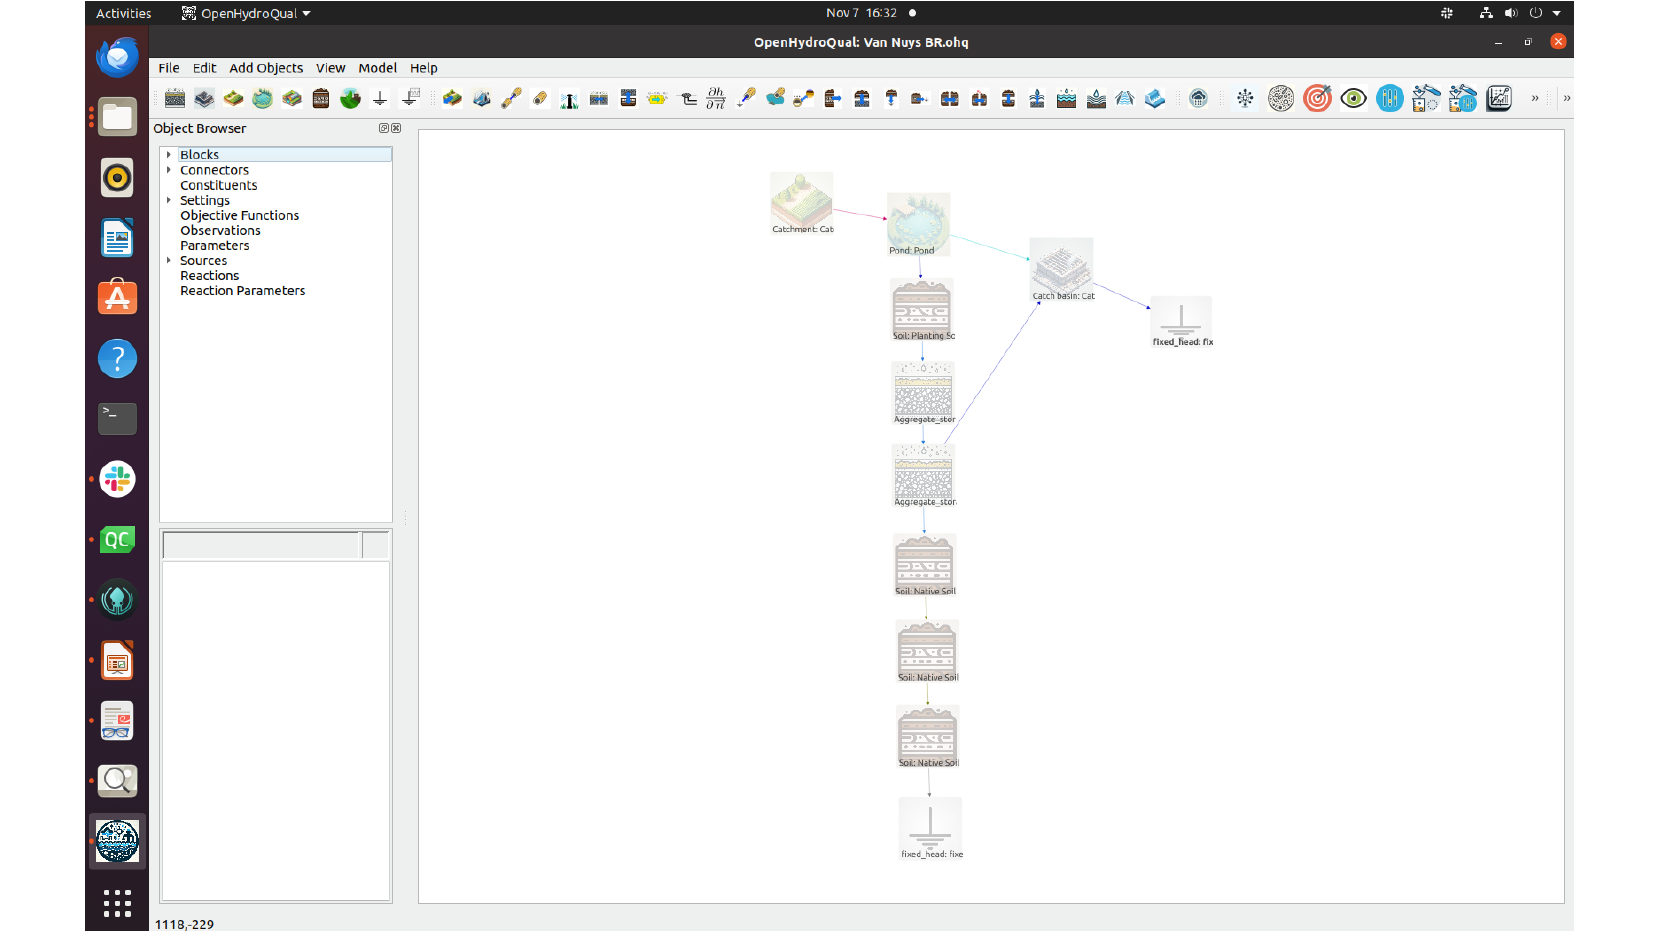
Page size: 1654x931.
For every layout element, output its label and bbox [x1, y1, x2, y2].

picture [85, 1, 1574, 931]
